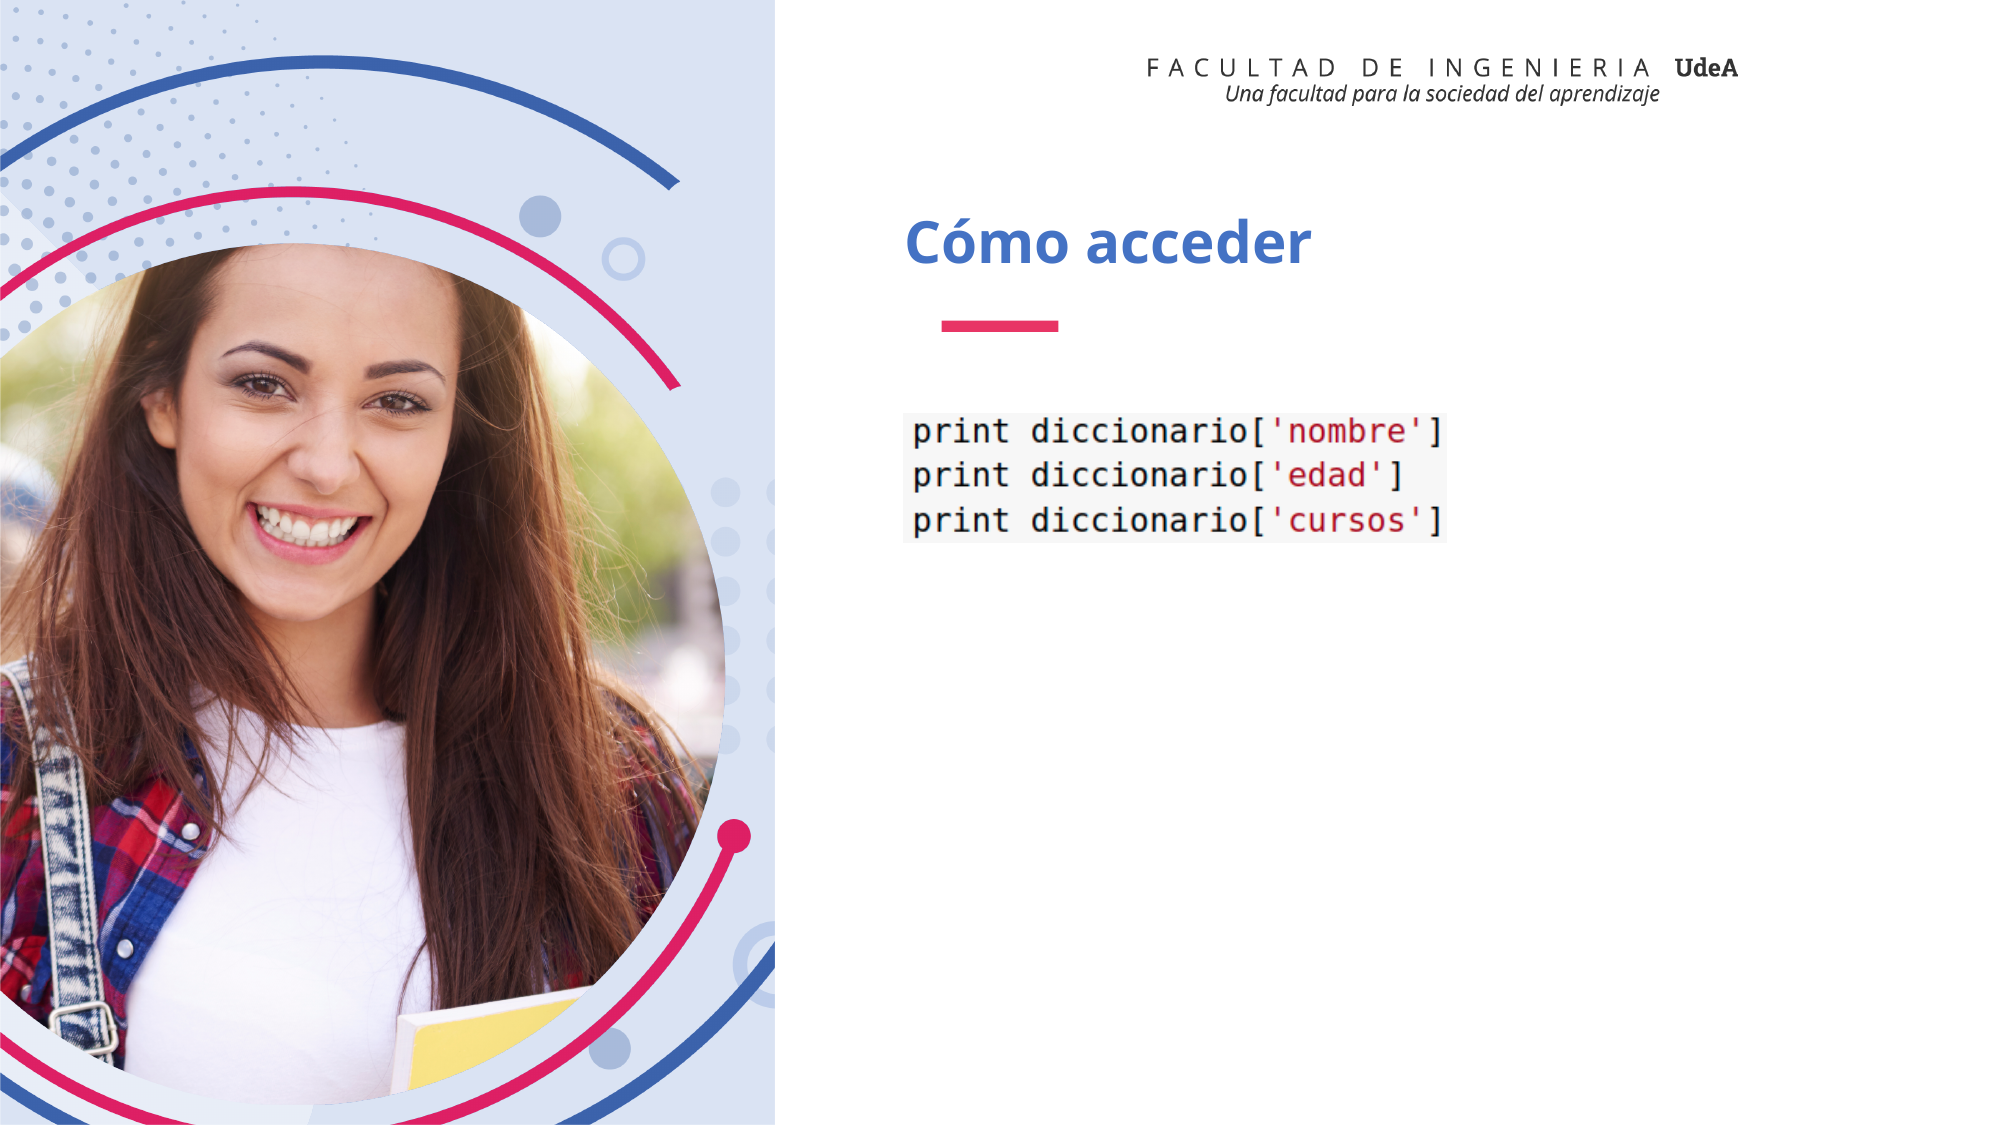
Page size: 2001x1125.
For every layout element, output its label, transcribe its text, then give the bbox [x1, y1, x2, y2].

picture [903, 413, 1447, 544]
picture [0, 0, 775, 1125]
text_box Cómo acceder [889, 189, 1786, 300]
picture [1148, 57, 1738, 106]
